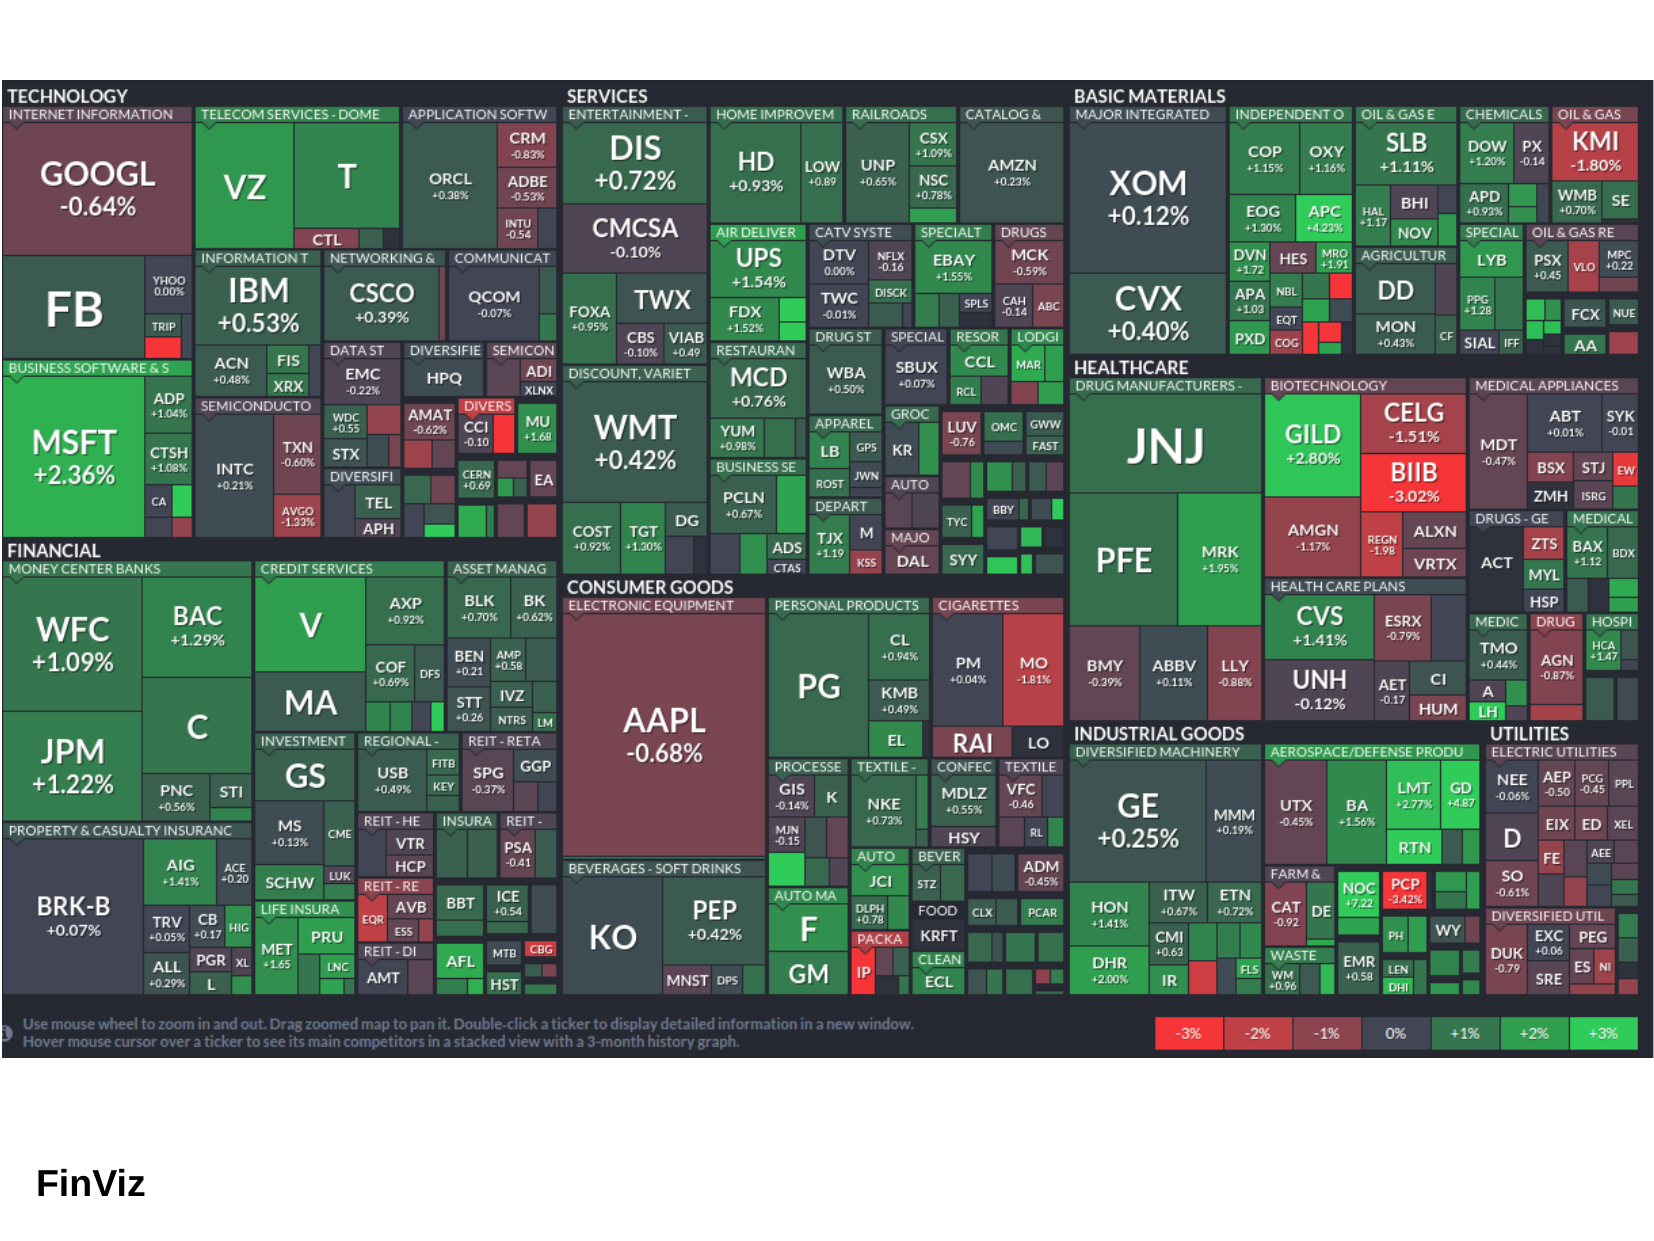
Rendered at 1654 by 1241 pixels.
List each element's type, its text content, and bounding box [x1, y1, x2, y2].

text_box FinViz [21, 1155, 391, 1212]
picture [2, 80, 1654, 1058]
